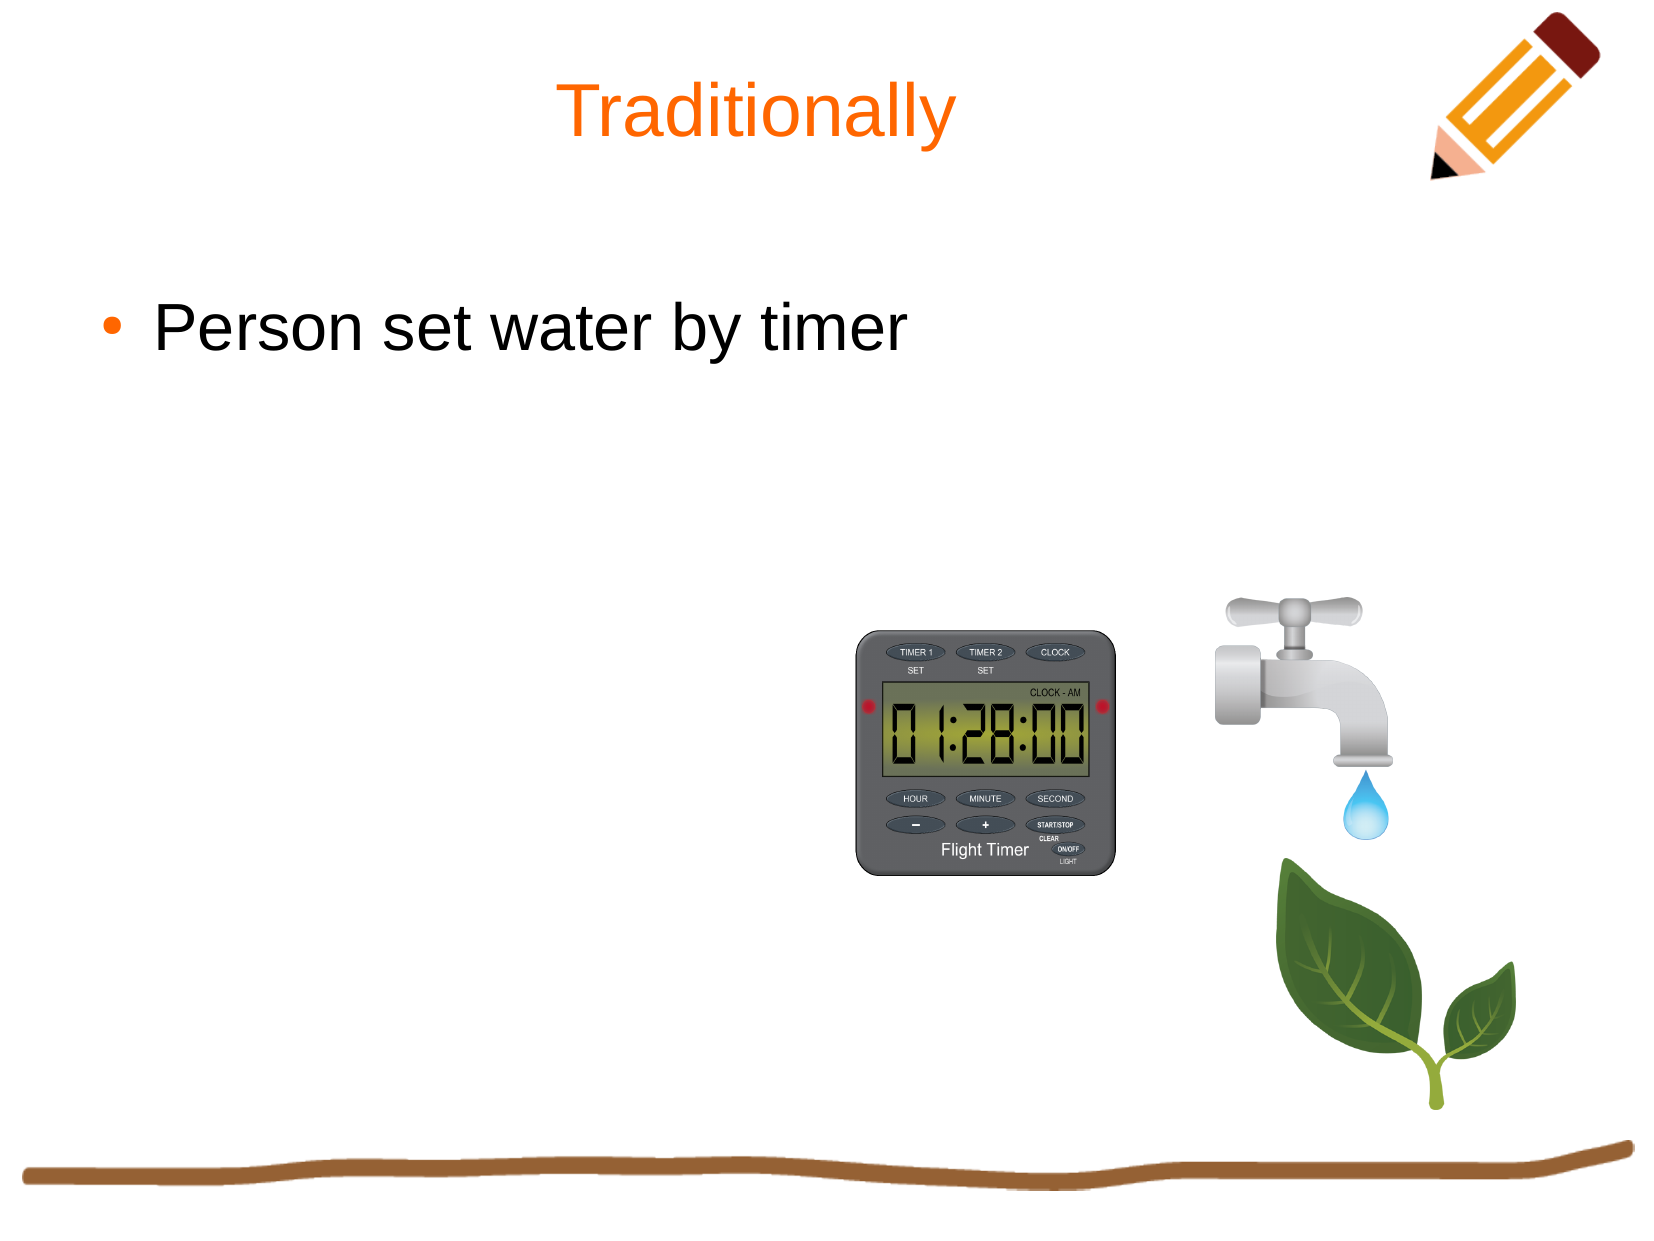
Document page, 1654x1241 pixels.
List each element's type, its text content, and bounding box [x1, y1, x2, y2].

picture [22, 1140, 1635, 1191]
list Person set water by timer [82, 290, 1571, 1122]
picture [1430, 12, 1601, 181]
title Traditionally [82, 49, 1430, 172]
picture [830, 606, 1141, 901]
